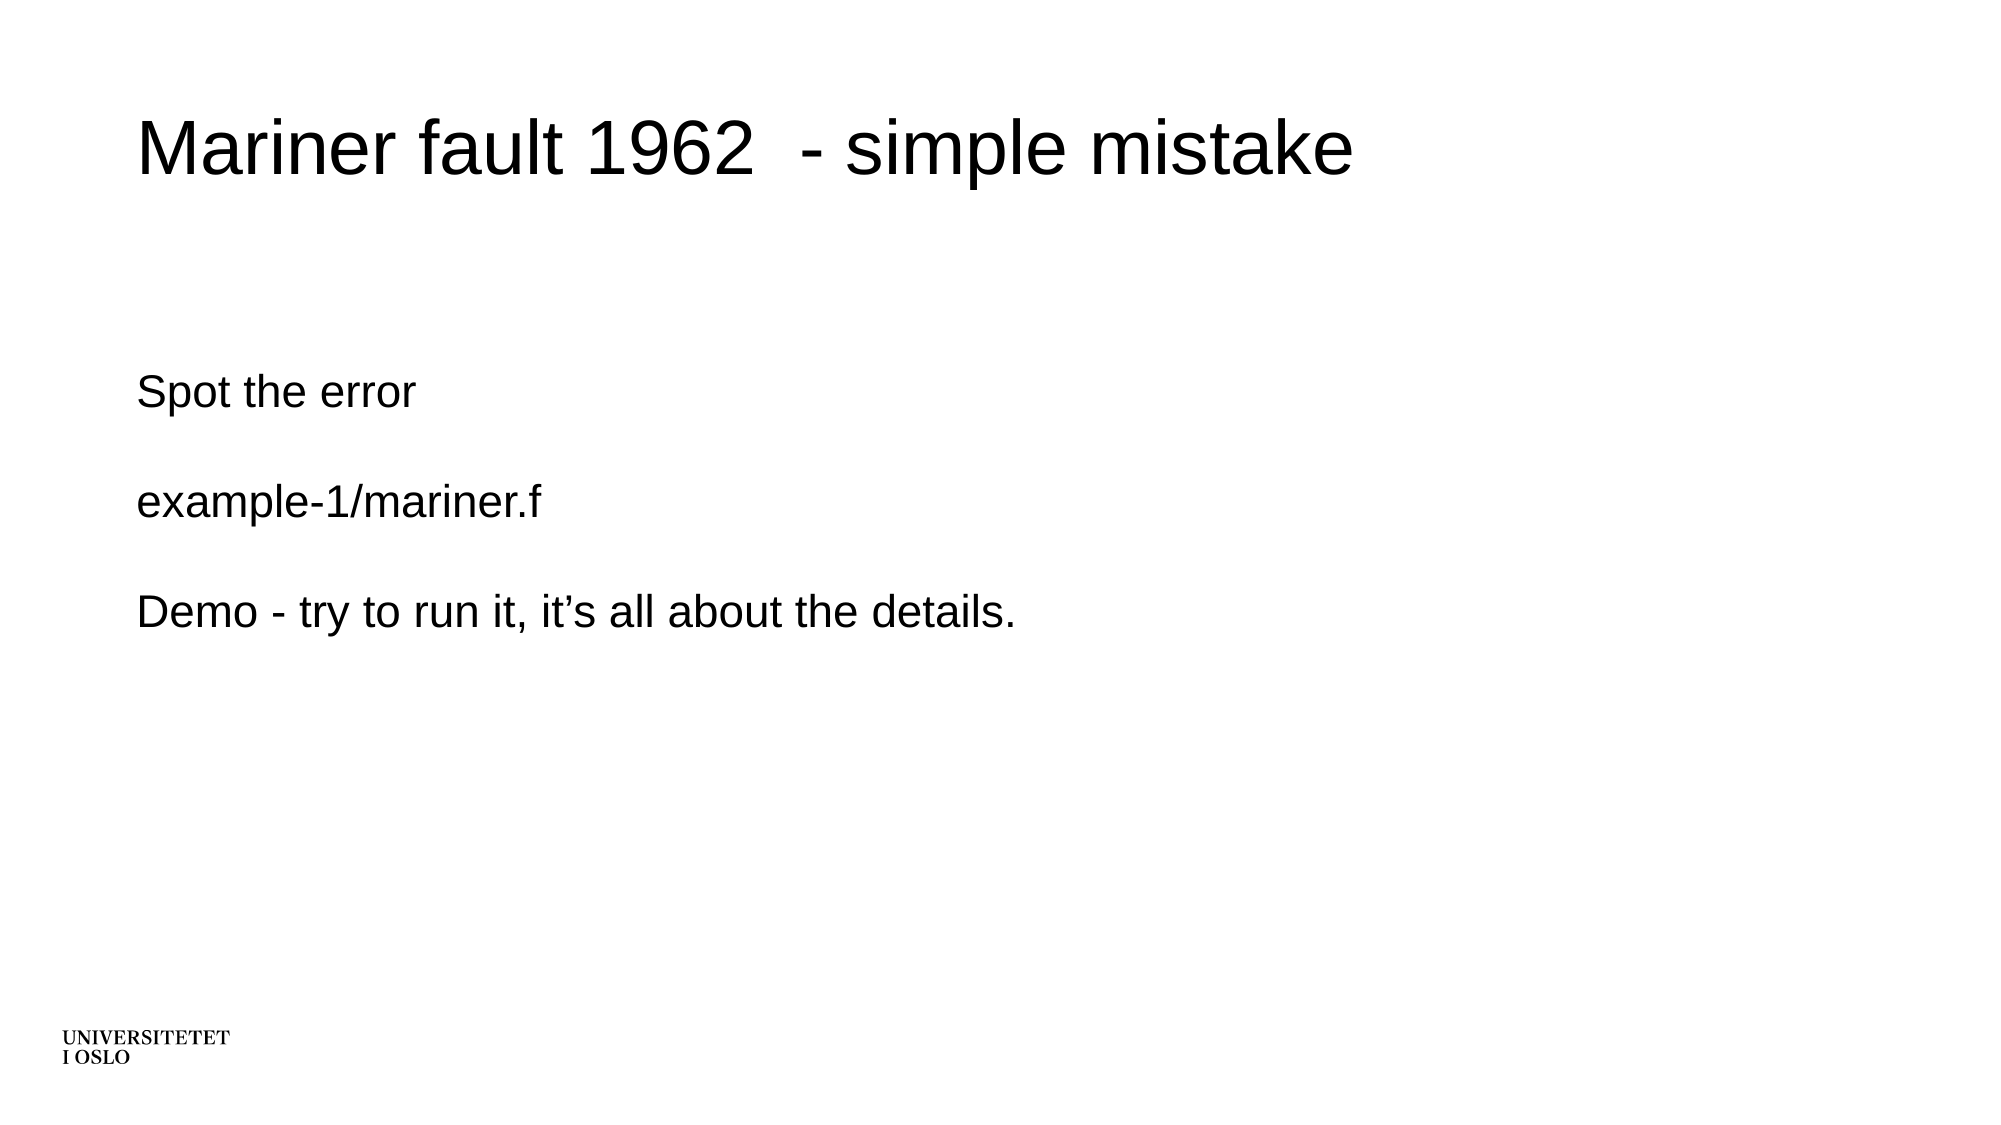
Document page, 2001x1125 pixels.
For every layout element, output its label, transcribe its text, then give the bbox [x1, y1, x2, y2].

title Mariner fault 1962 - simple mistake [136, 97, 1862, 257]
list Spot the error example-1/mariner.f Demo - try to run it, it’s all about the details. [136, 362, 1962, 983]
picture [62, 1030, 230, 1064]
